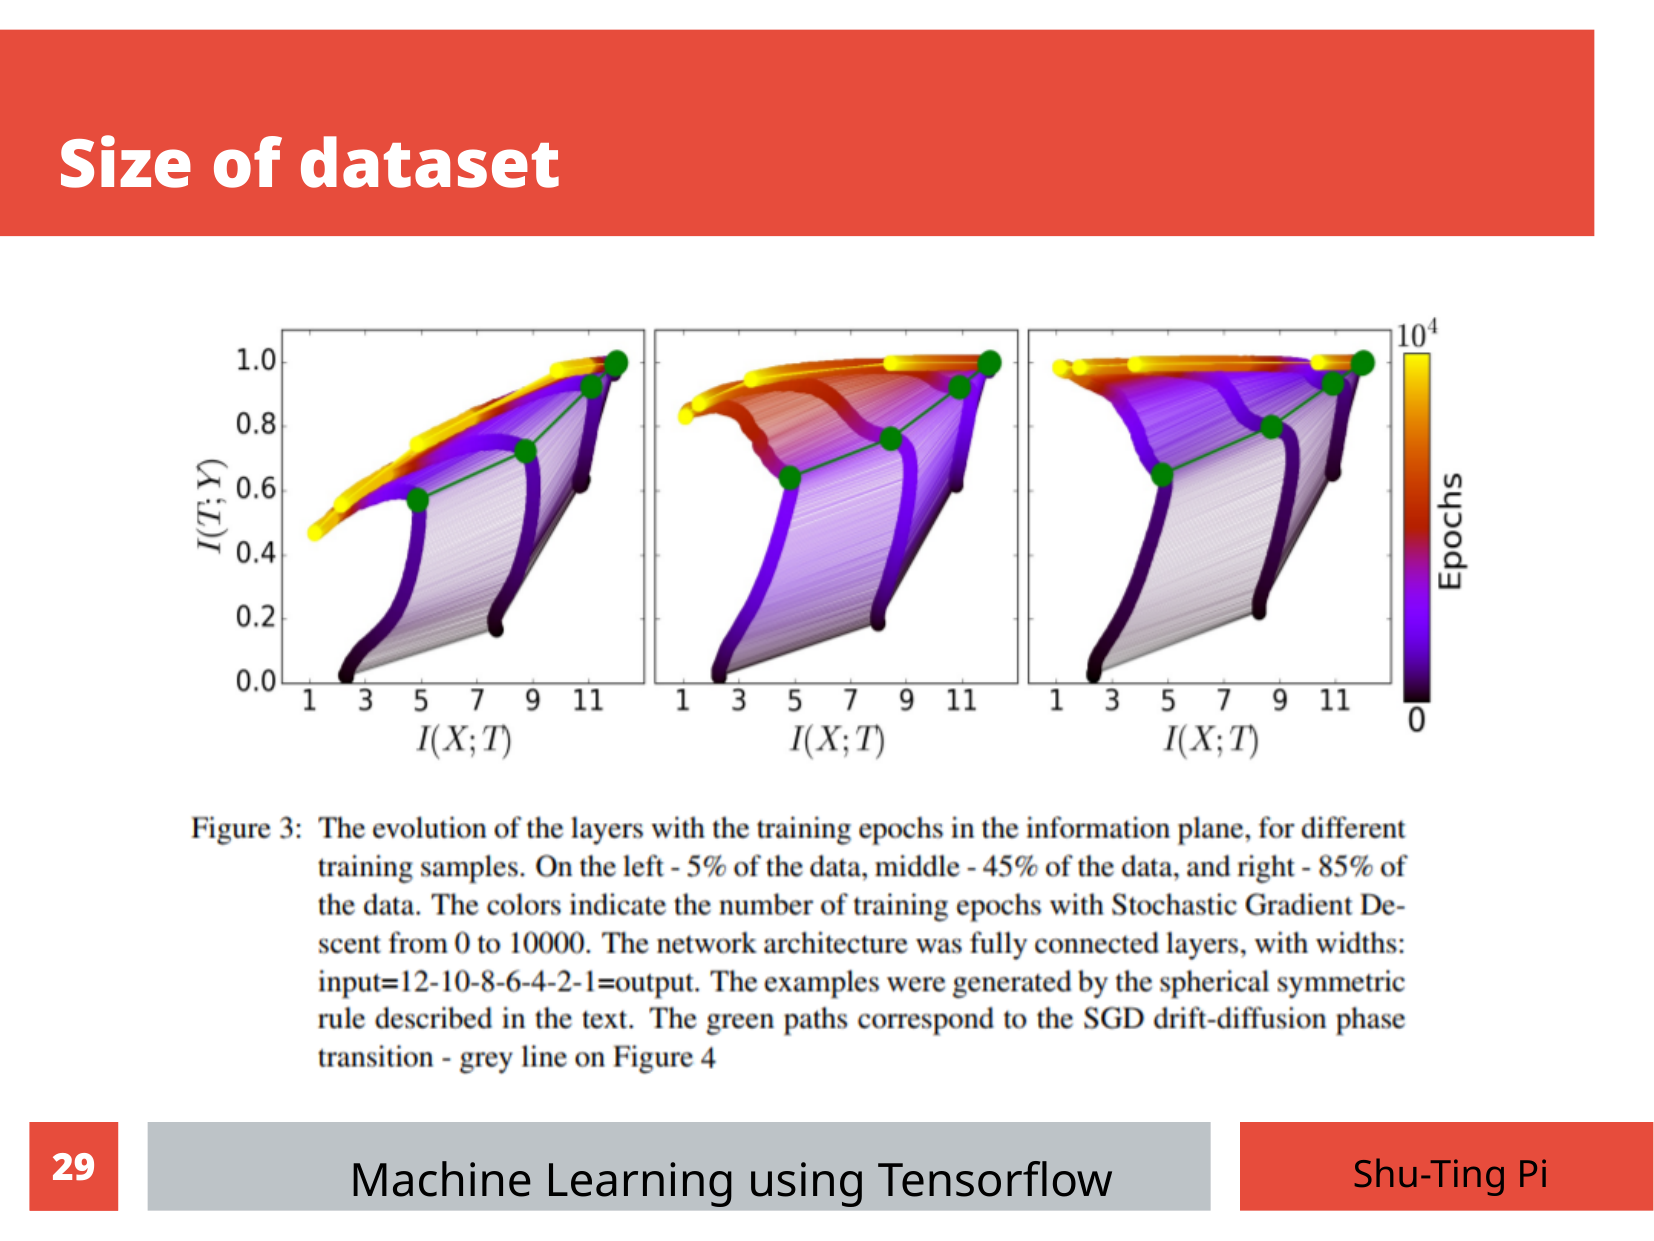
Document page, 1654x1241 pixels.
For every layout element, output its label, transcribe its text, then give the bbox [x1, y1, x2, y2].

text_box Shu-Ting Pi [1338, 1140, 1573, 1203]
picture [176, 293, 1480, 1095]
text_box Machine Learning using Tensorflow [334, 1139, 1220, 1241]
title Size of dataset [59, 59, 1595, 207]
